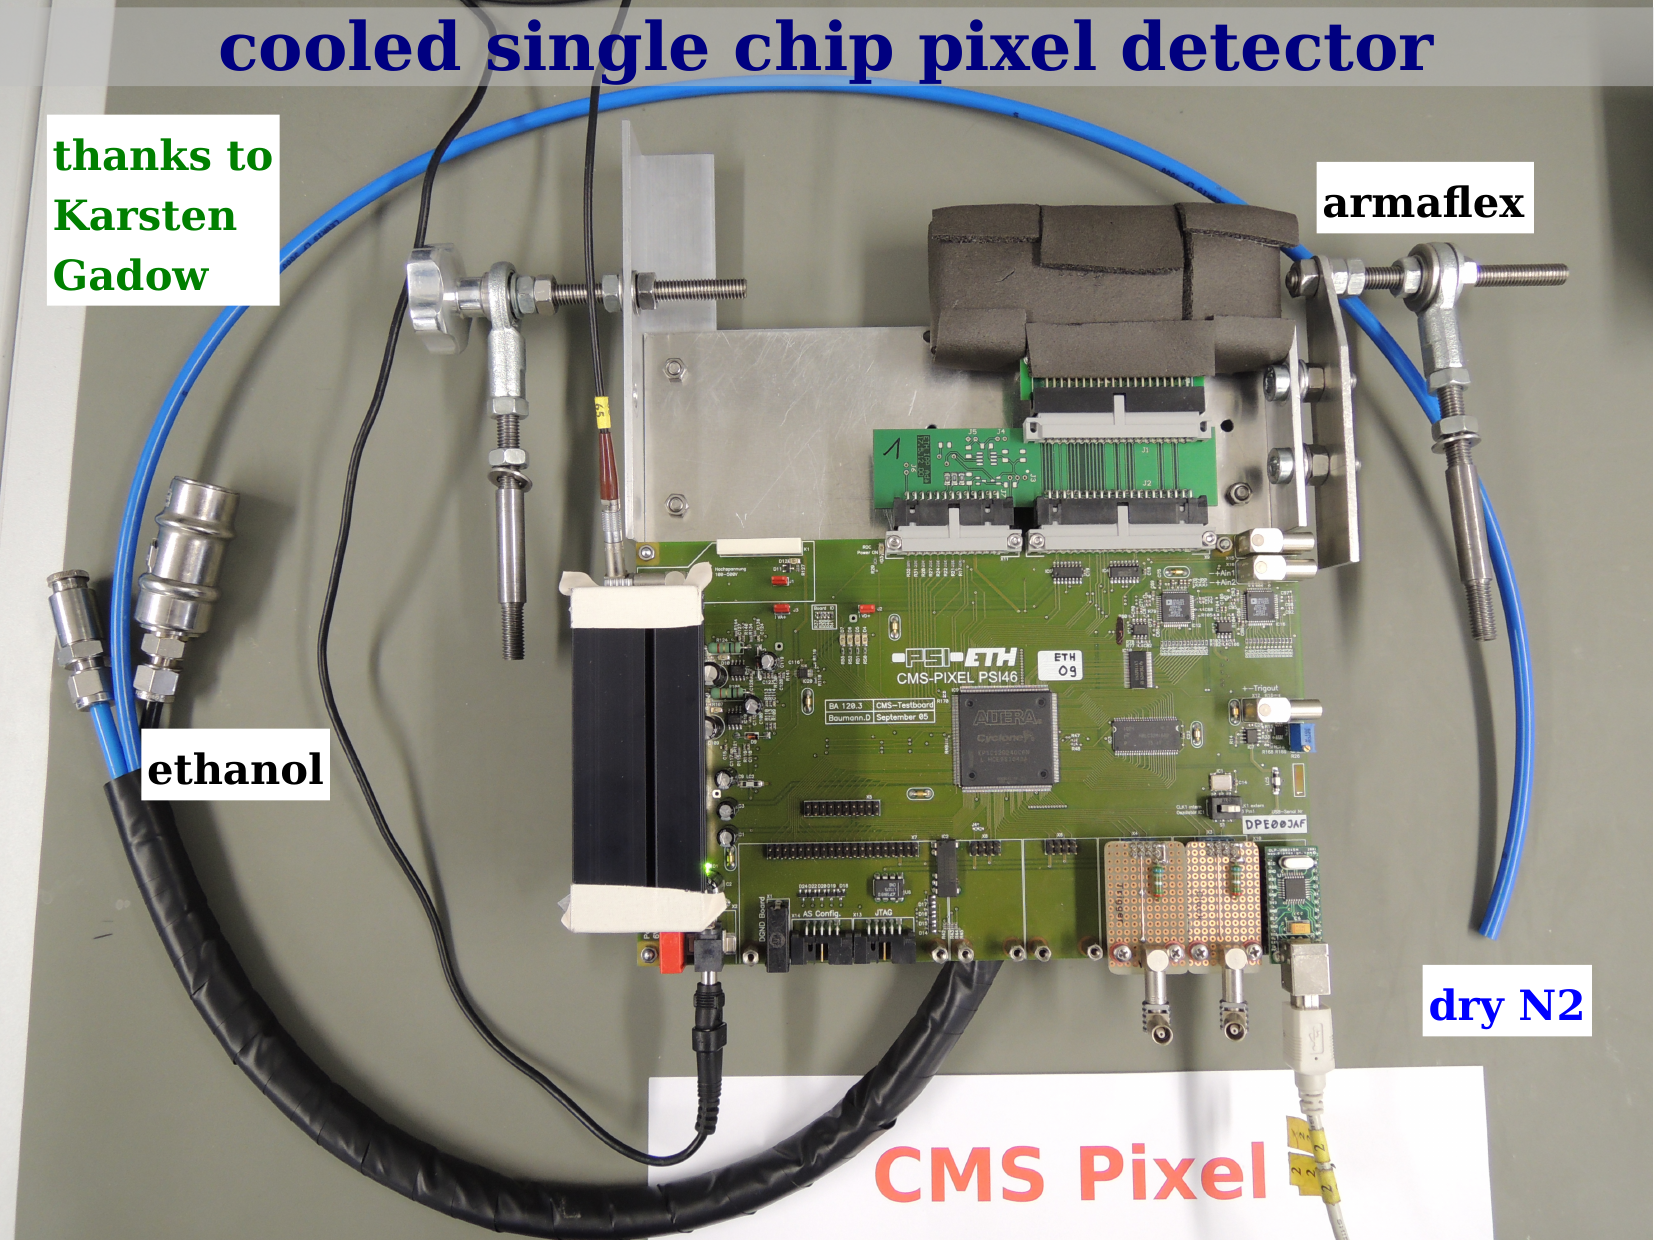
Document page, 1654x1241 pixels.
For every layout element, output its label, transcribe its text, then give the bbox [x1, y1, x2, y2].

picture [0, 87, 1653, 1240]
text_box dry N2 [1422, 964, 1592, 1026]
text_box thanks to Karsten Gadow [46, 114, 280, 295]
picture [0, 0, 1653, 7]
title cooled single chip pixel detector [0, 7, 1654, 87]
text_box ethanol [141, 728, 330, 790]
text_box armaflex [1316, 161, 1534, 223]
